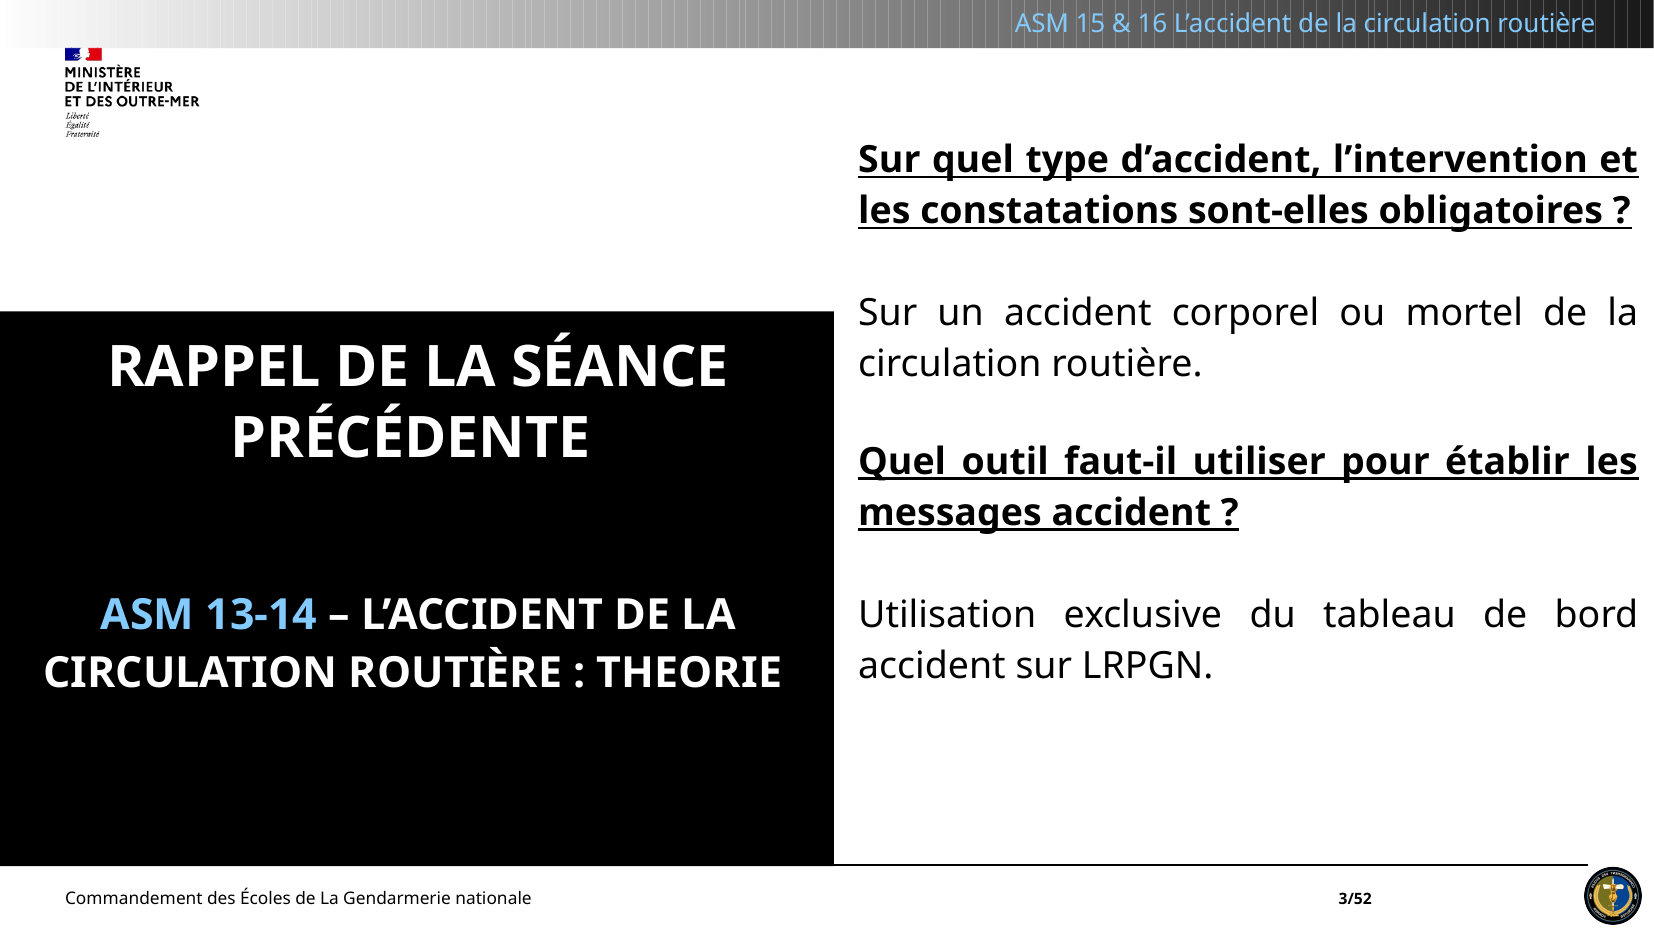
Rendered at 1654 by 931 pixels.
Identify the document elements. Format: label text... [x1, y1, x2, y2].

picture [65, 49, 213, 138]
text_box [0, 311, 834, 867]
list RAPPEL DE LA SÉANCE PRÉCÉDENTE ASM 13-14 – L’ACCIDENT DE LA CIRCULATION ROUTIÈRE : THEORIE [0, 330, 794, 706]
picture [1584, 919, 1642, 925]
text_box Sur quel type d’accident, l’intervention et les constatations sont-elles obligatoires ? Sur un accident corporel ou mortel de la circulation routière. Quel outil faut-il utiliser pour établir les messages accident ? Utilisation exclusive du tableau de bord accident sur LRPGN. [843, 125, 1654, 919]
